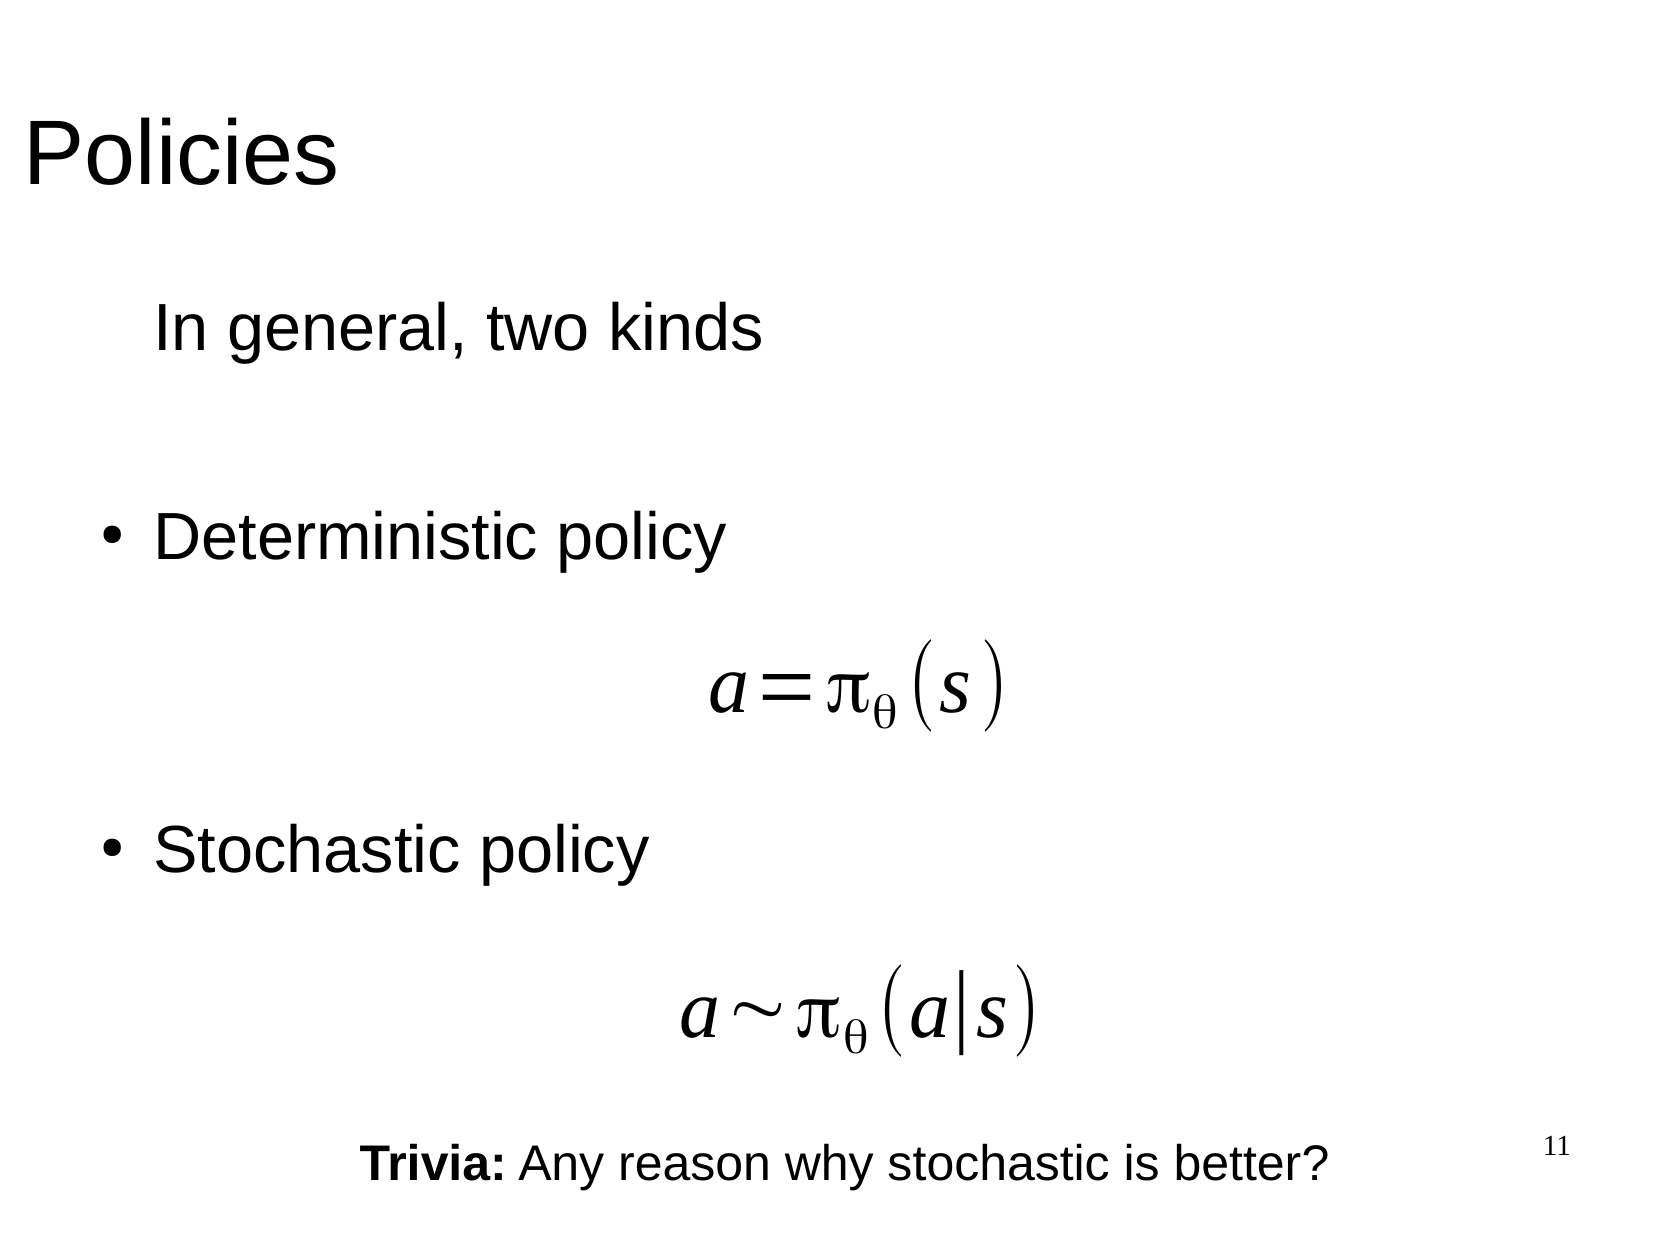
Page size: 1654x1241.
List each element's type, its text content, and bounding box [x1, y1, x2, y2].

chart [688, 633, 1025, 736]
text_box Trivia: Any reason why stochastic is better? [177, 1128, 1513, 1200]
title Policies [23, 49, 1512, 257]
chart [658, 958, 1060, 1060]
list In general, two kinds Deterministic policy Stochastic policy [82, 290, 1571, 1010]
